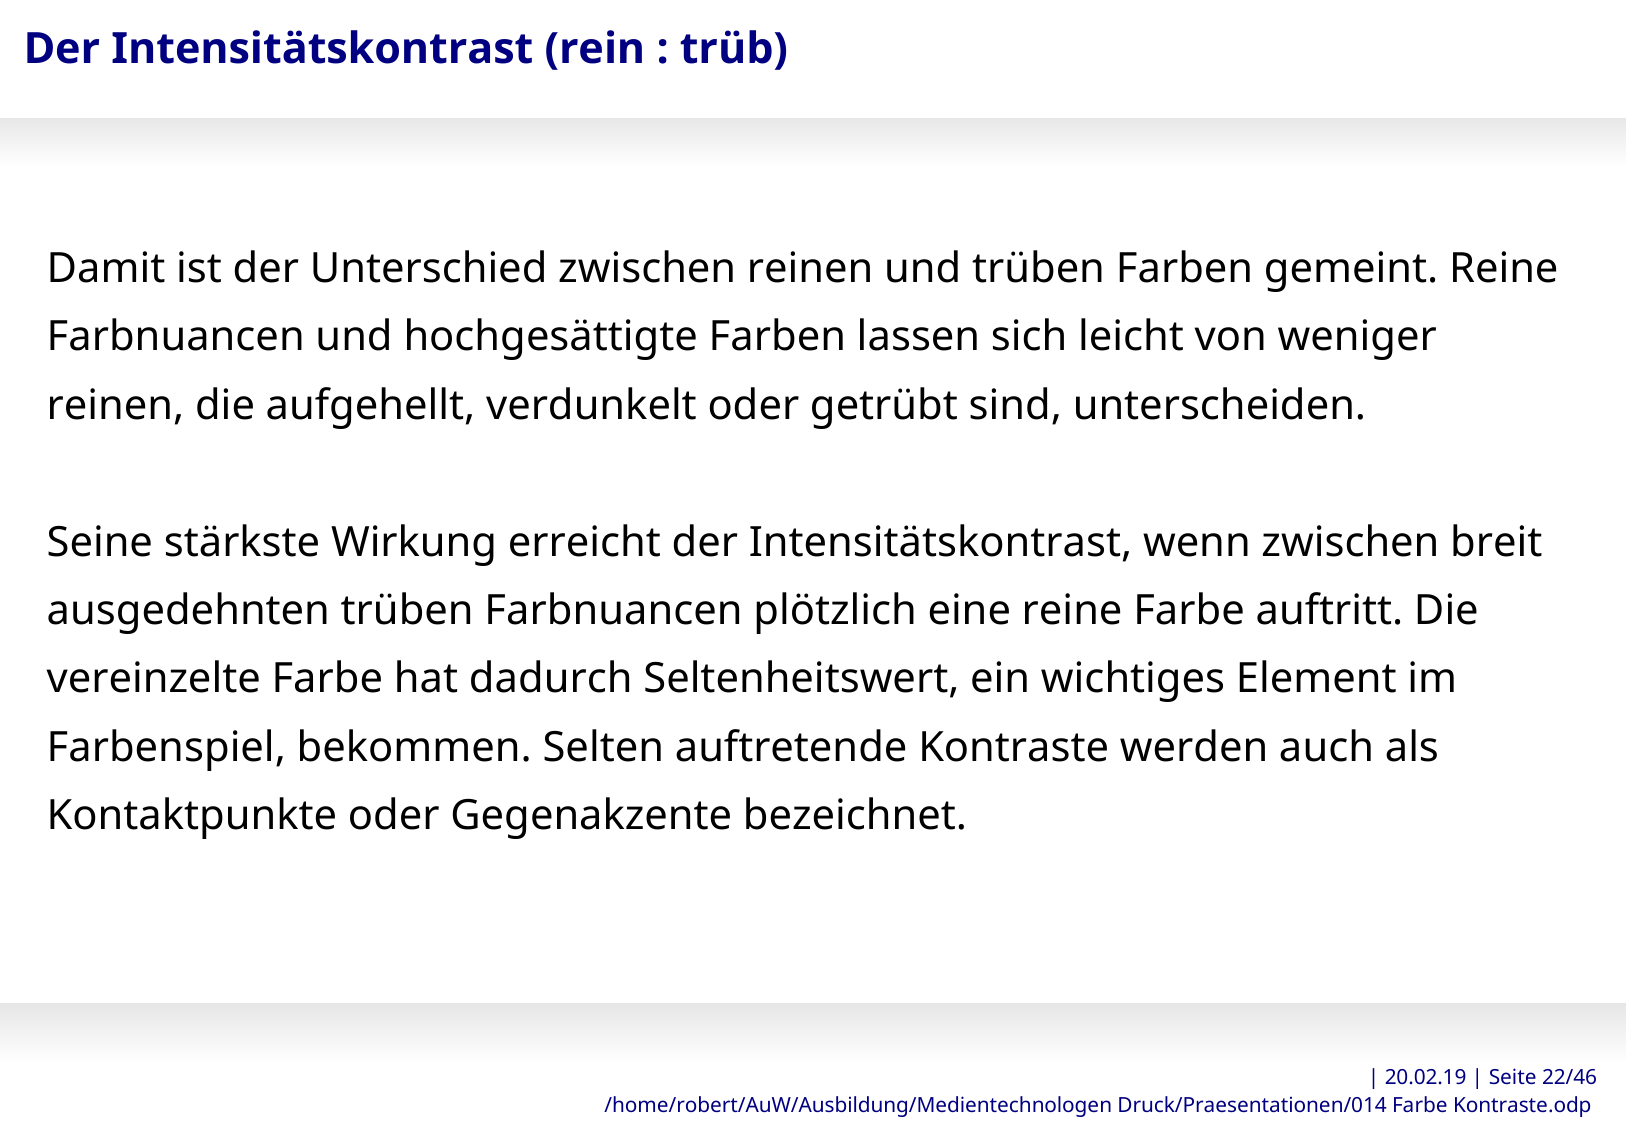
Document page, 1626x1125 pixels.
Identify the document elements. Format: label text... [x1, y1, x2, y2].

list Damit ist der Unterschied zwischen reinen und trüben Farben gemeint. Reine Farbnuancen und hochgesättigte Farben lassen sich leicht von weniger reinen, die aufgehellt, verdunkelt oder getrübt sind, unterscheiden. Seine stärkste Wirkung erreicht der Intensitätskontrast, wenn zwischen breit ausgedehnten trüben Farbnuancen plötzlich eine reine Farbe auftritt. Die vereinzelte Farbe hat dadurch Seltenheitswert, ein wichtiges Element im Farbenspiel, bekommen. Selten auftretende Kontraste werden auch als Kontaktpunkte oder Gegenakzente bezeichnet. [0, 226, 1565, 884]
title Der Intensitätskontrast (rein : trüb) [23, 5, 1600, 154]
